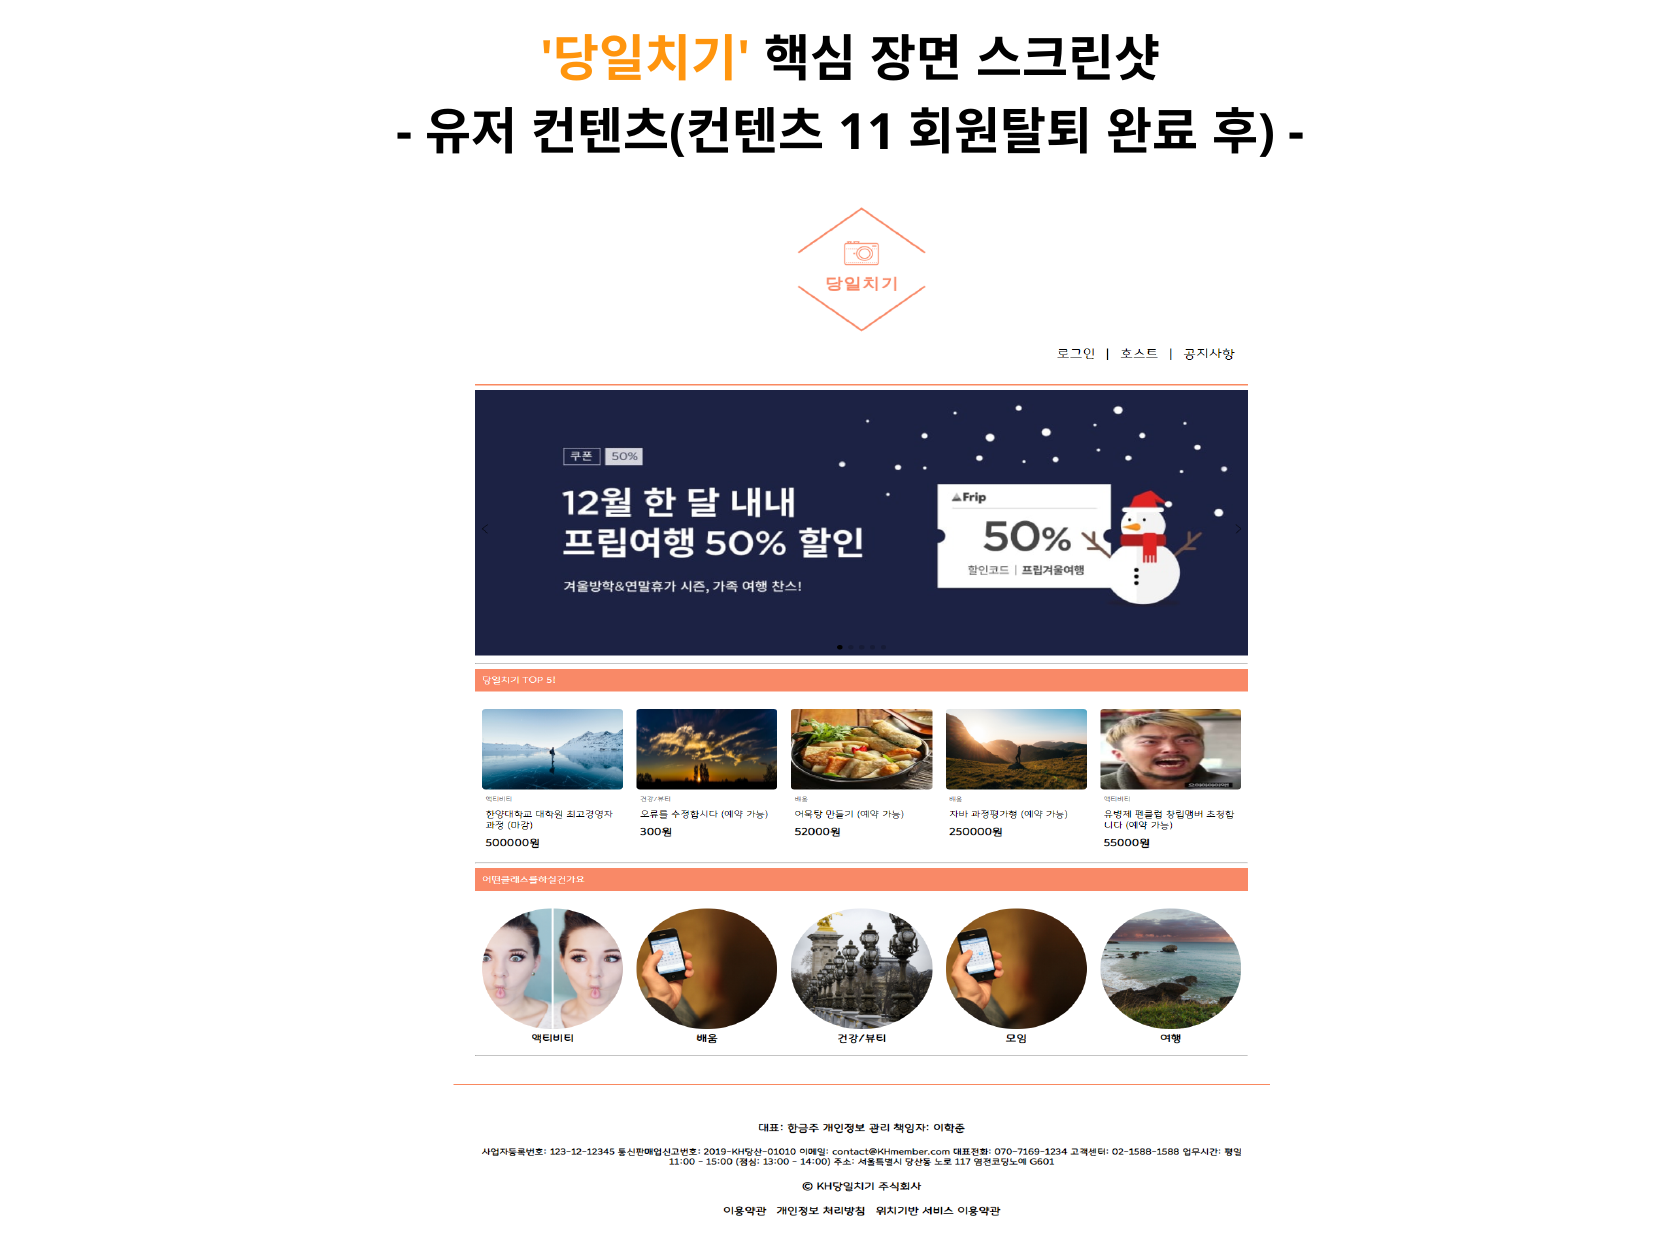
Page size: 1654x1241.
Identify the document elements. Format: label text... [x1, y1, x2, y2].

picture [413, 177, 1298, 1241]
title '당일치기' 핵심 장면 스크린샷 - 유저 컨텐츠(컨텐츠 11 회원탈퇴 완료 후) - [106, 0, 1595, 196]
